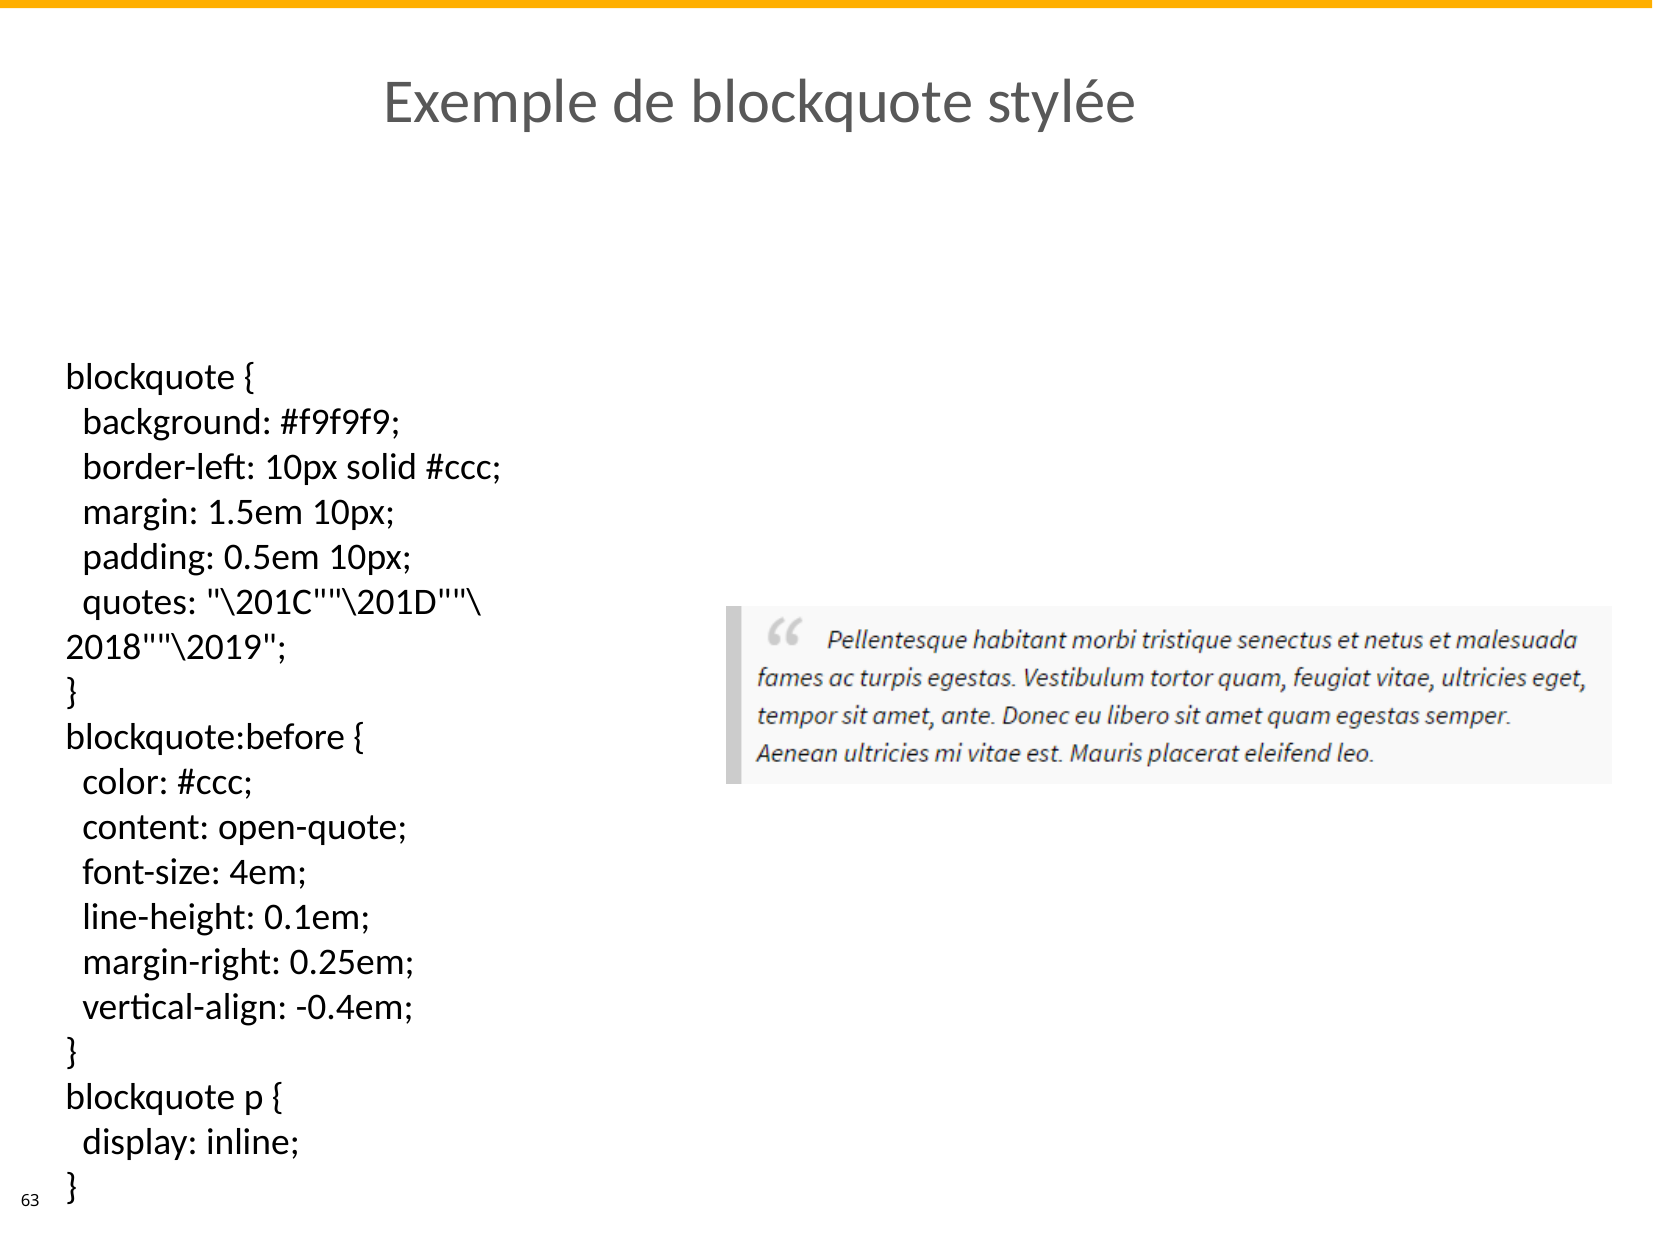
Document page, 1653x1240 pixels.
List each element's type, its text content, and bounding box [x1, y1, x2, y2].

title Exemple de blockquote stylée [381, 58, 1279, 268]
text_box blockquote { background: #f9f9f9; border-left: 10px solid #ccc; margin: 1.5em 10px; padding: 0.5em 10px; quotes: "\201C""\201D""\2018""\2019"; } blockquote:before { color: #ccc; content: open-quote; font-size: 4em; line-height: 0.1em; margin-right: 0.25em; vertical-align: -0.4em; } blockquote p { display: inline; } [50, 344, 583, 1215]
picture [726, 606, 1612, 784]
text_box <numéro> [14, 1189, 46, 1213]
